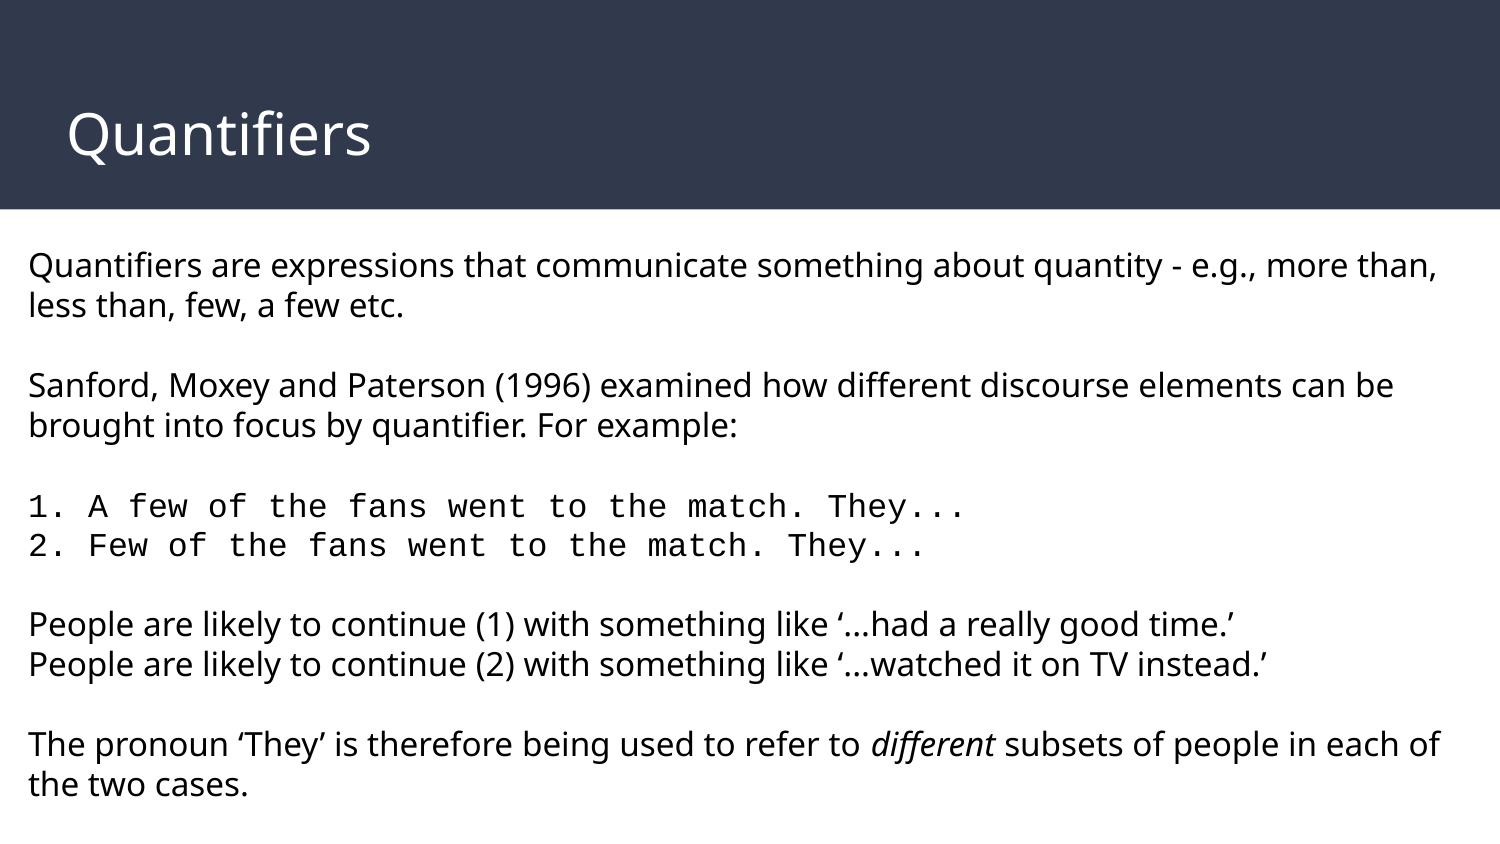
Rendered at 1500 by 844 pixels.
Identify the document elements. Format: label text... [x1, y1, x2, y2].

title Quantifiers [51, 82, 1449, 185]
text_box Quantifiers are expressions that communicate something about quantity - e.g., more than, less than, few, a few etc. Sanford, Moxey and Paterson (1996) examined how different discourse elements can be brought into focus by quantifier. For example: 1. A few of the fans went to the match. They... 2. Few of the fans went to the match. They... People are likely to continue (1) with something like ‘...had a really good time.’ People are likely to continue (2) with something like ‘...watched it on TV instead.’ The pronoun ‘They’ is therefore being used to refer to different subsets of people in each of the two cases. [13, 229, 1479, 828]
